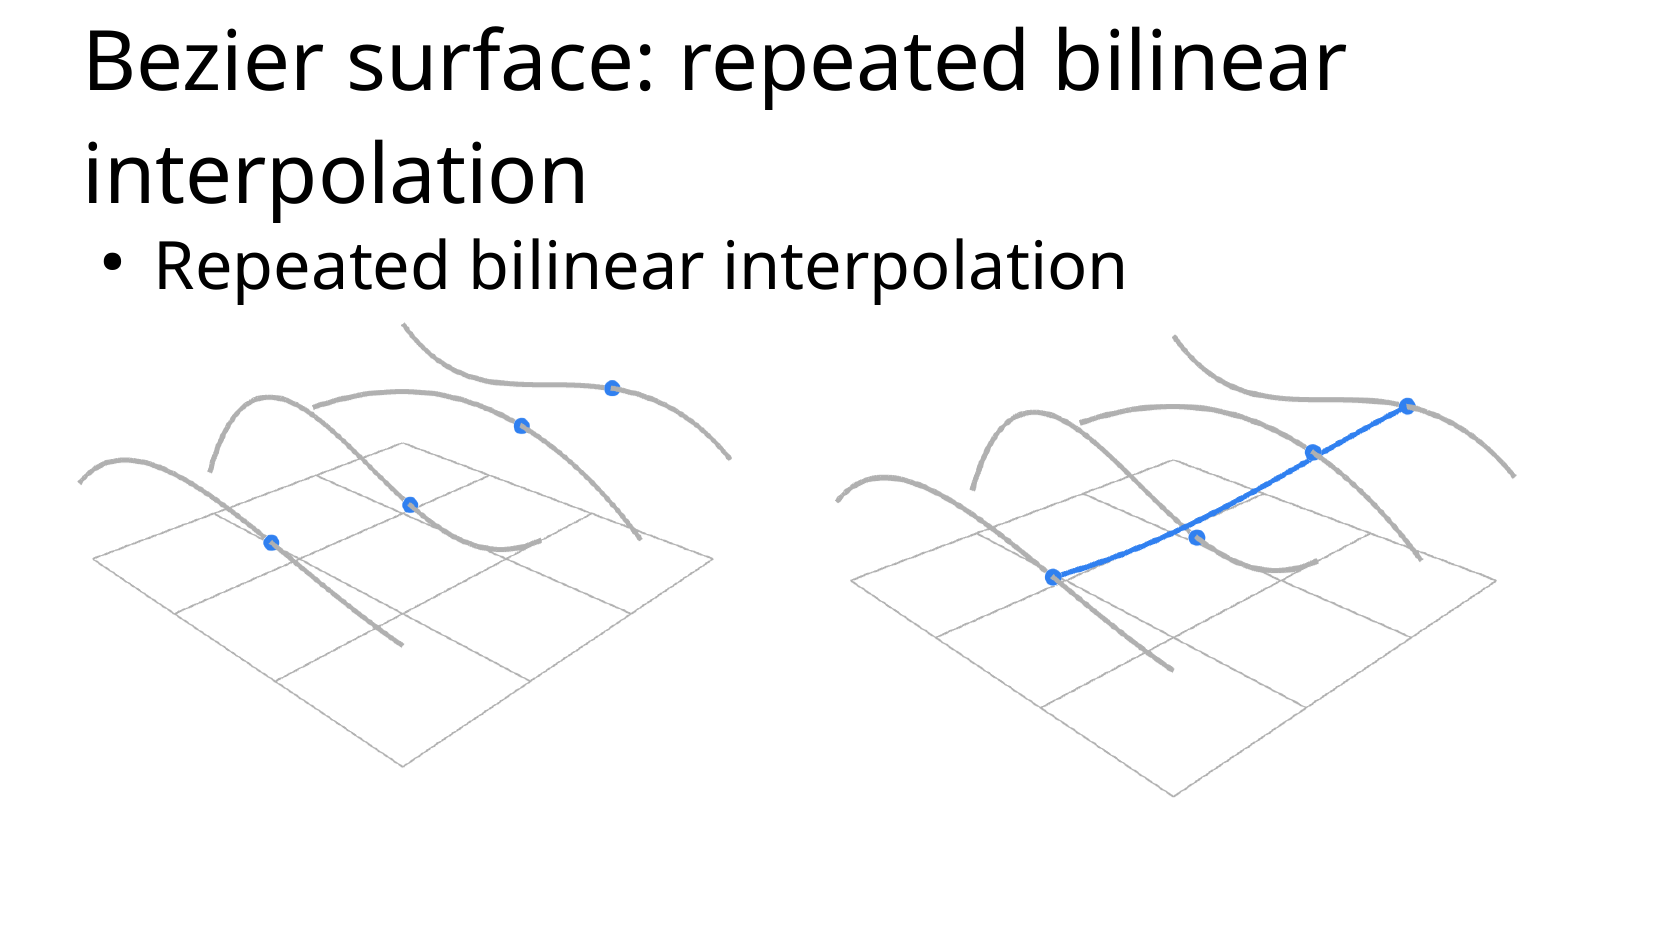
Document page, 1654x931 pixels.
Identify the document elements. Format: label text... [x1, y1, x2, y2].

picture [30, 284, 768, 811]
title Bezier surface: repeated bilinear interpolation [82, 37, 1571, 193]
picture [780, 306, 1588, 841]
list Repeated bilinear interpolation [82, 217, 1571, 421]
